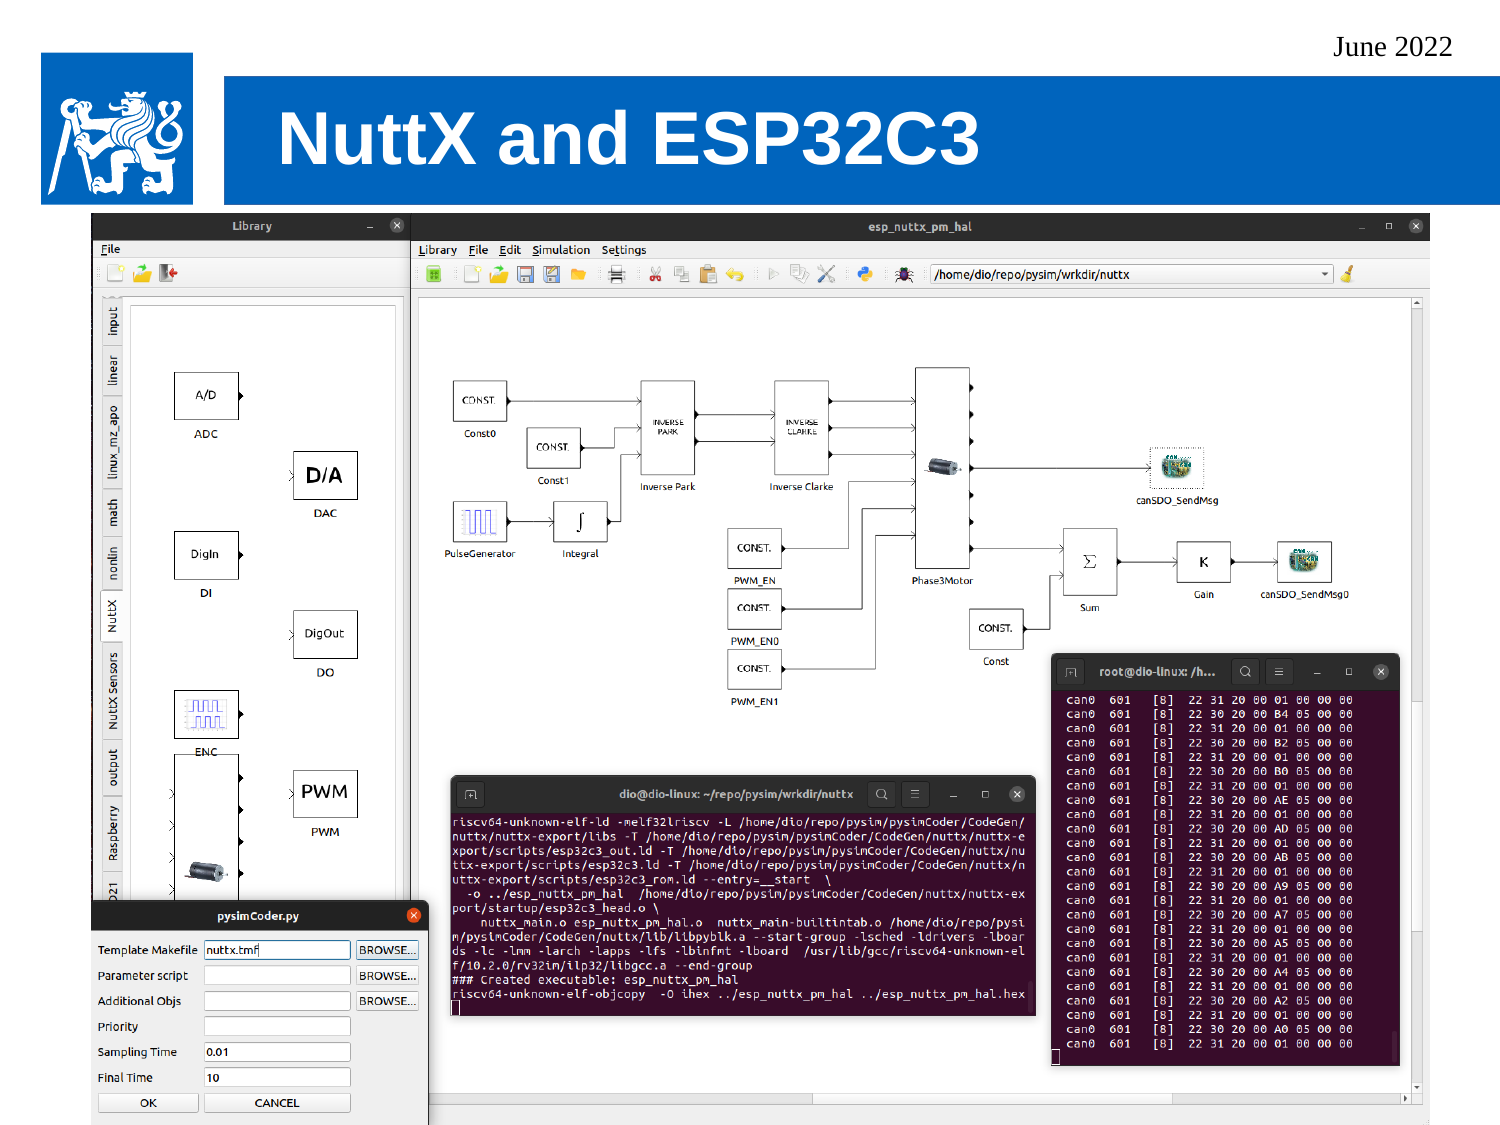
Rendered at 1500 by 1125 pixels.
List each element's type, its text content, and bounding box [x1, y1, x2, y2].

picture [91, 213, 1430, 1125]
title NuttX and ESP32C3 [277, 44, 1500, 181]
